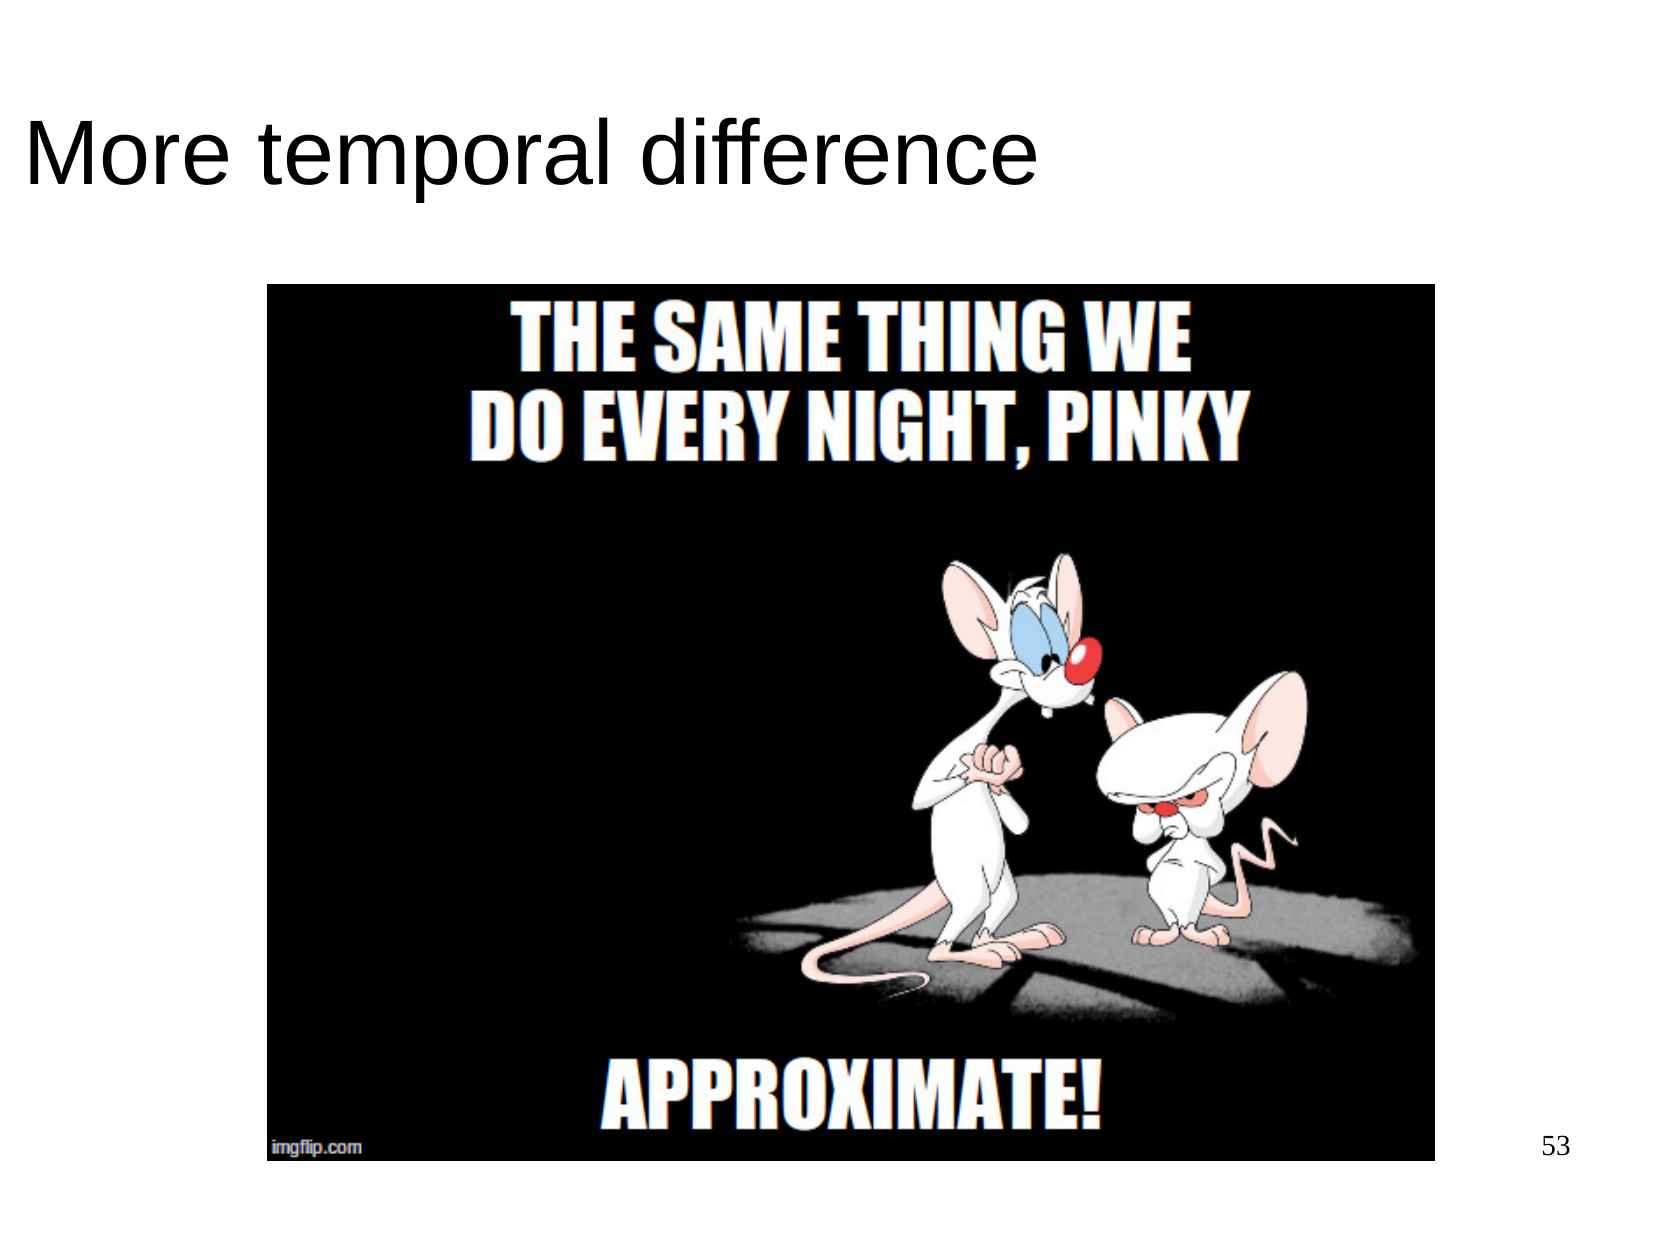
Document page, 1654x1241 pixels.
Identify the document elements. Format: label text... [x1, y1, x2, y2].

picture [267, 284, 1435, 1161]
title More temporal difference [23, 49, 1512, 257]
